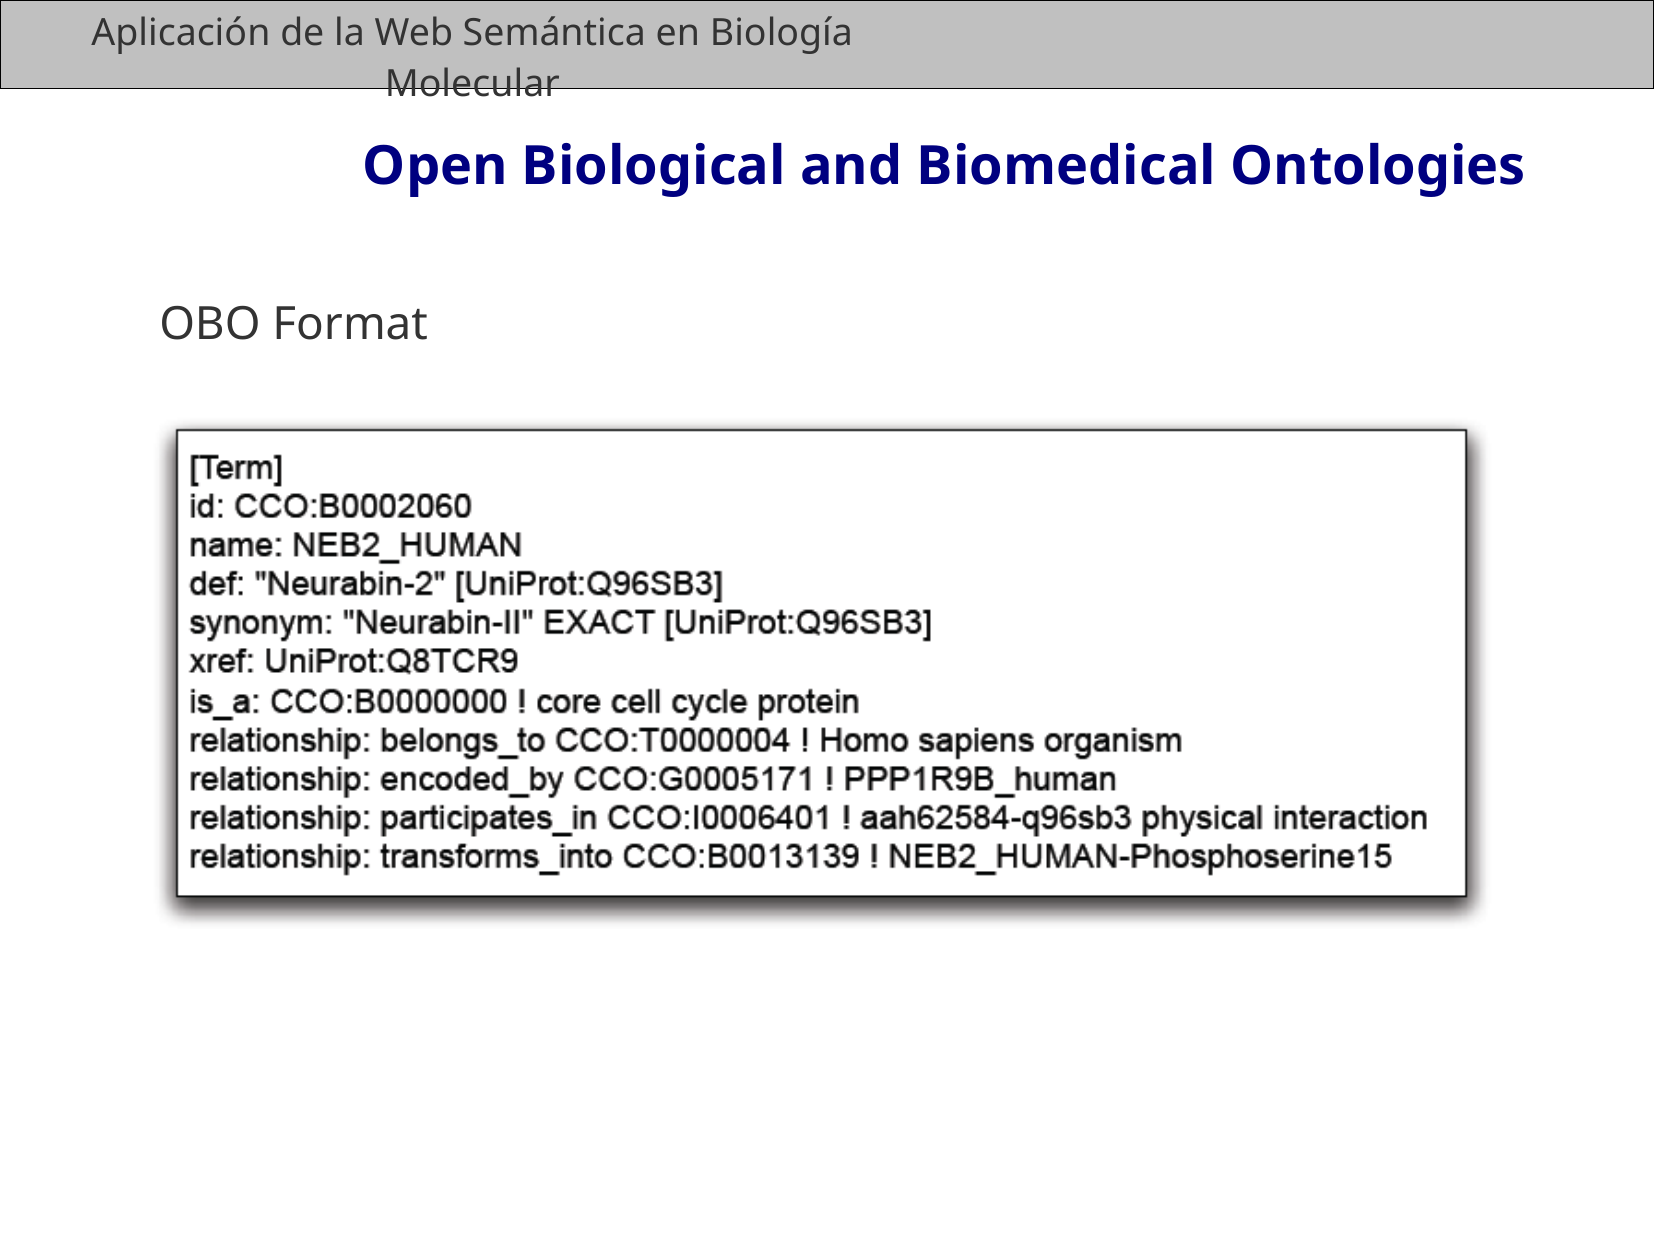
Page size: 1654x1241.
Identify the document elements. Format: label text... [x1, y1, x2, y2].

picture [147, 413, 1497, 929]
text_box [0, 0, 1654, 89]
list [82, 290, 1571, 1182]
text_box Open Biological and Biomedical Ontologies [236, 125, 1654, 202]
text_box Aplicación de la Web Semántica en Biología Molecular [0, 23, 945, 89]
list OBO Format [88, 290, 1571, 443]
